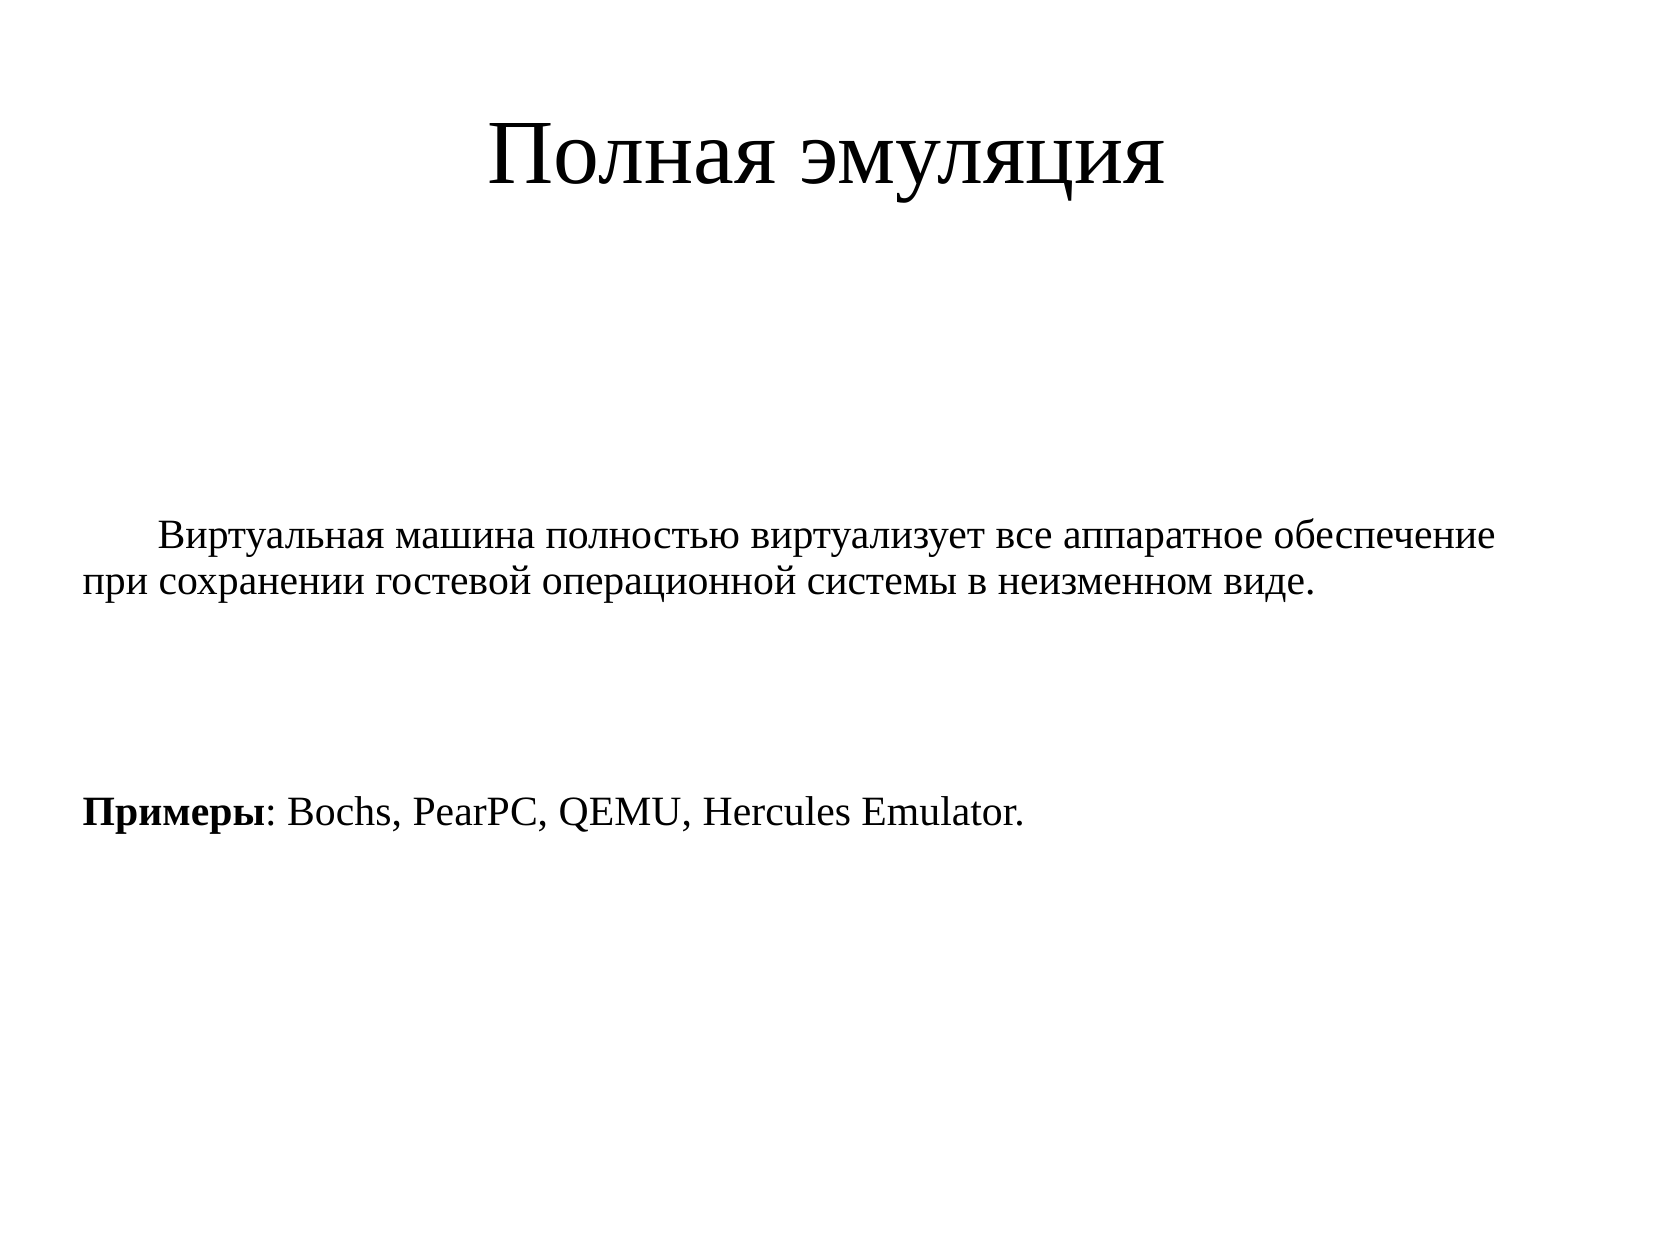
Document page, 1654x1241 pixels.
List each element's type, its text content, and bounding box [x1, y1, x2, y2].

subtitle Виртуальная машина полностью виртуализует все аппаратное обеспечение при сохранении гостевой операционной системы в неизменном виде. Примеры: Bochs, PearPC, QEMU, Hercules Emulator. [82, 290, 1538, 1010]
title Полная эмуляция [82, 49, 1571, 257]
